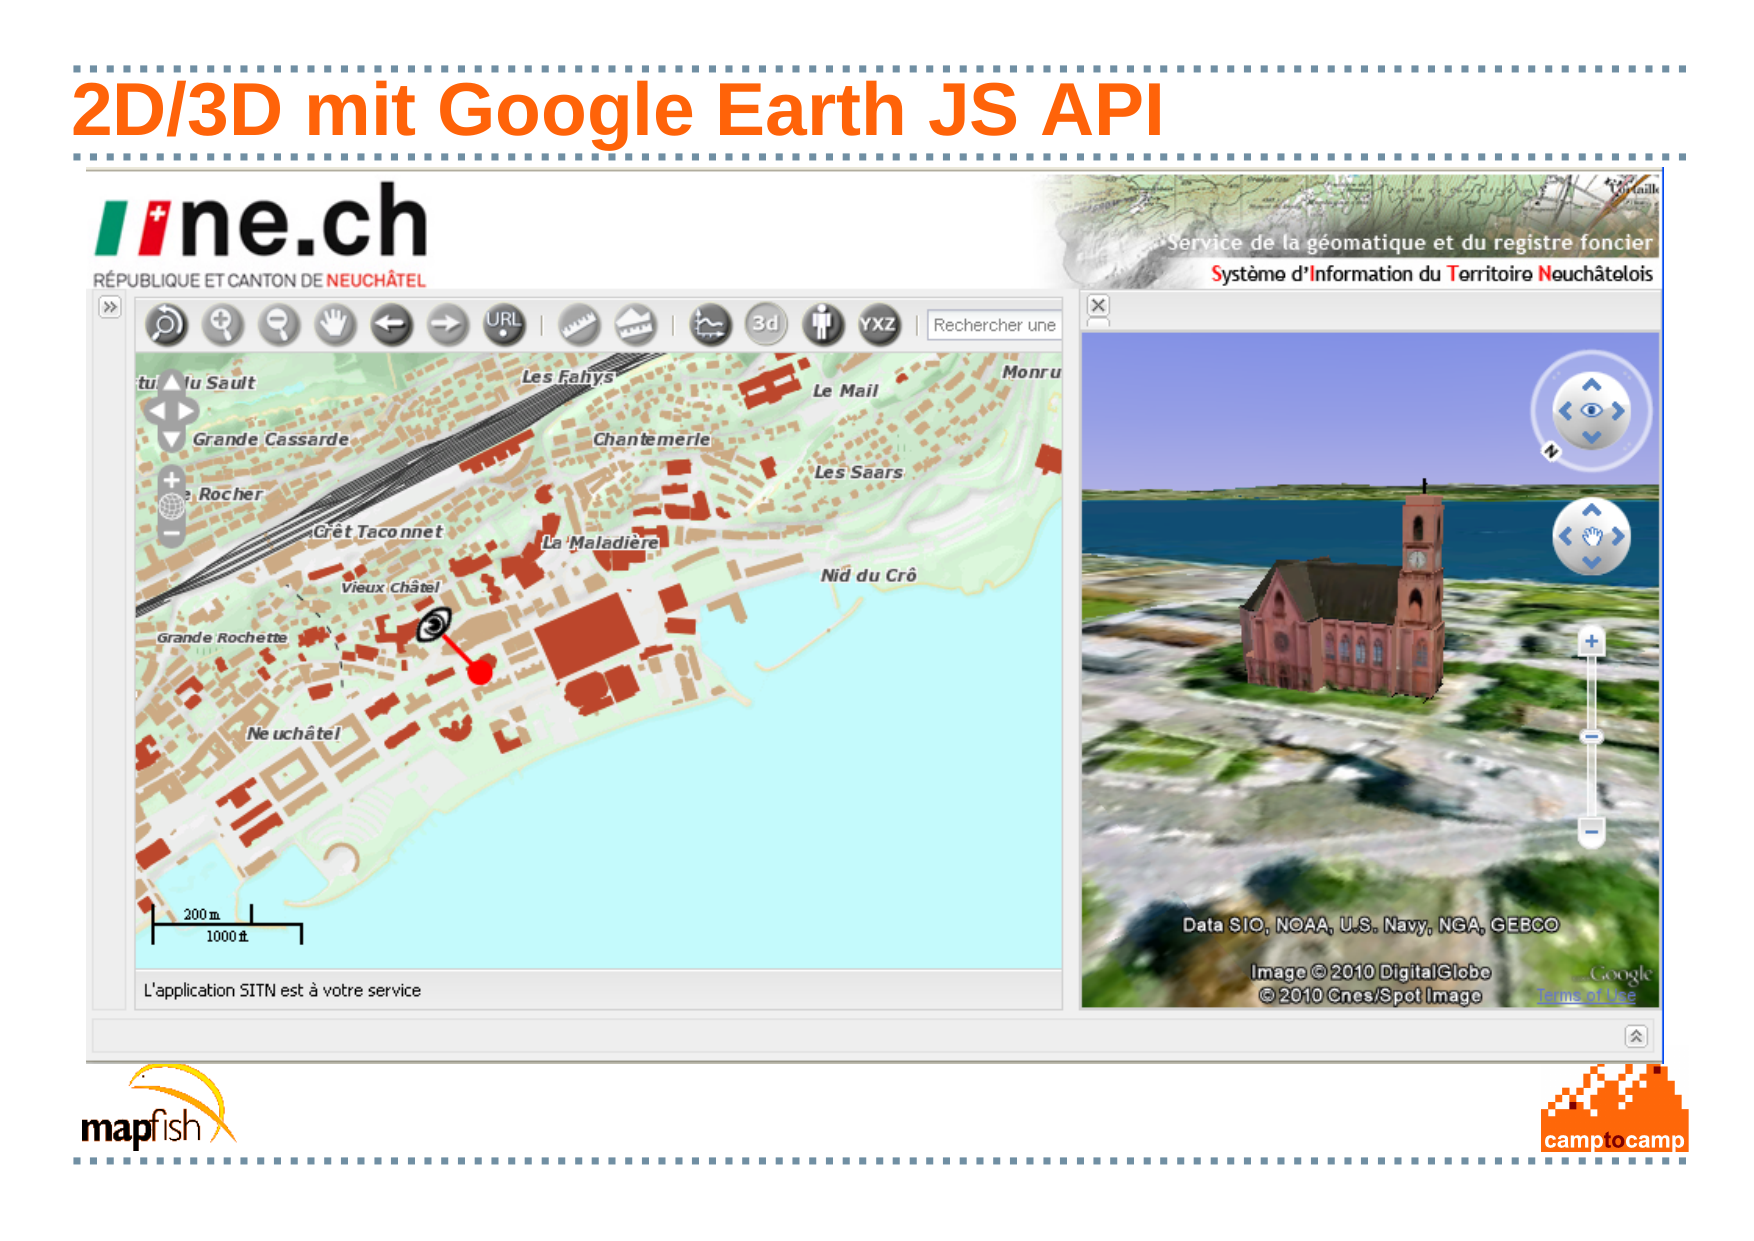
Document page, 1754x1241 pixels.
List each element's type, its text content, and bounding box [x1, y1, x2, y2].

picture [82, 167, 1689, 1152]
title 2D/3D mit Google Earth JS API [71, 67, 1689, 152]
